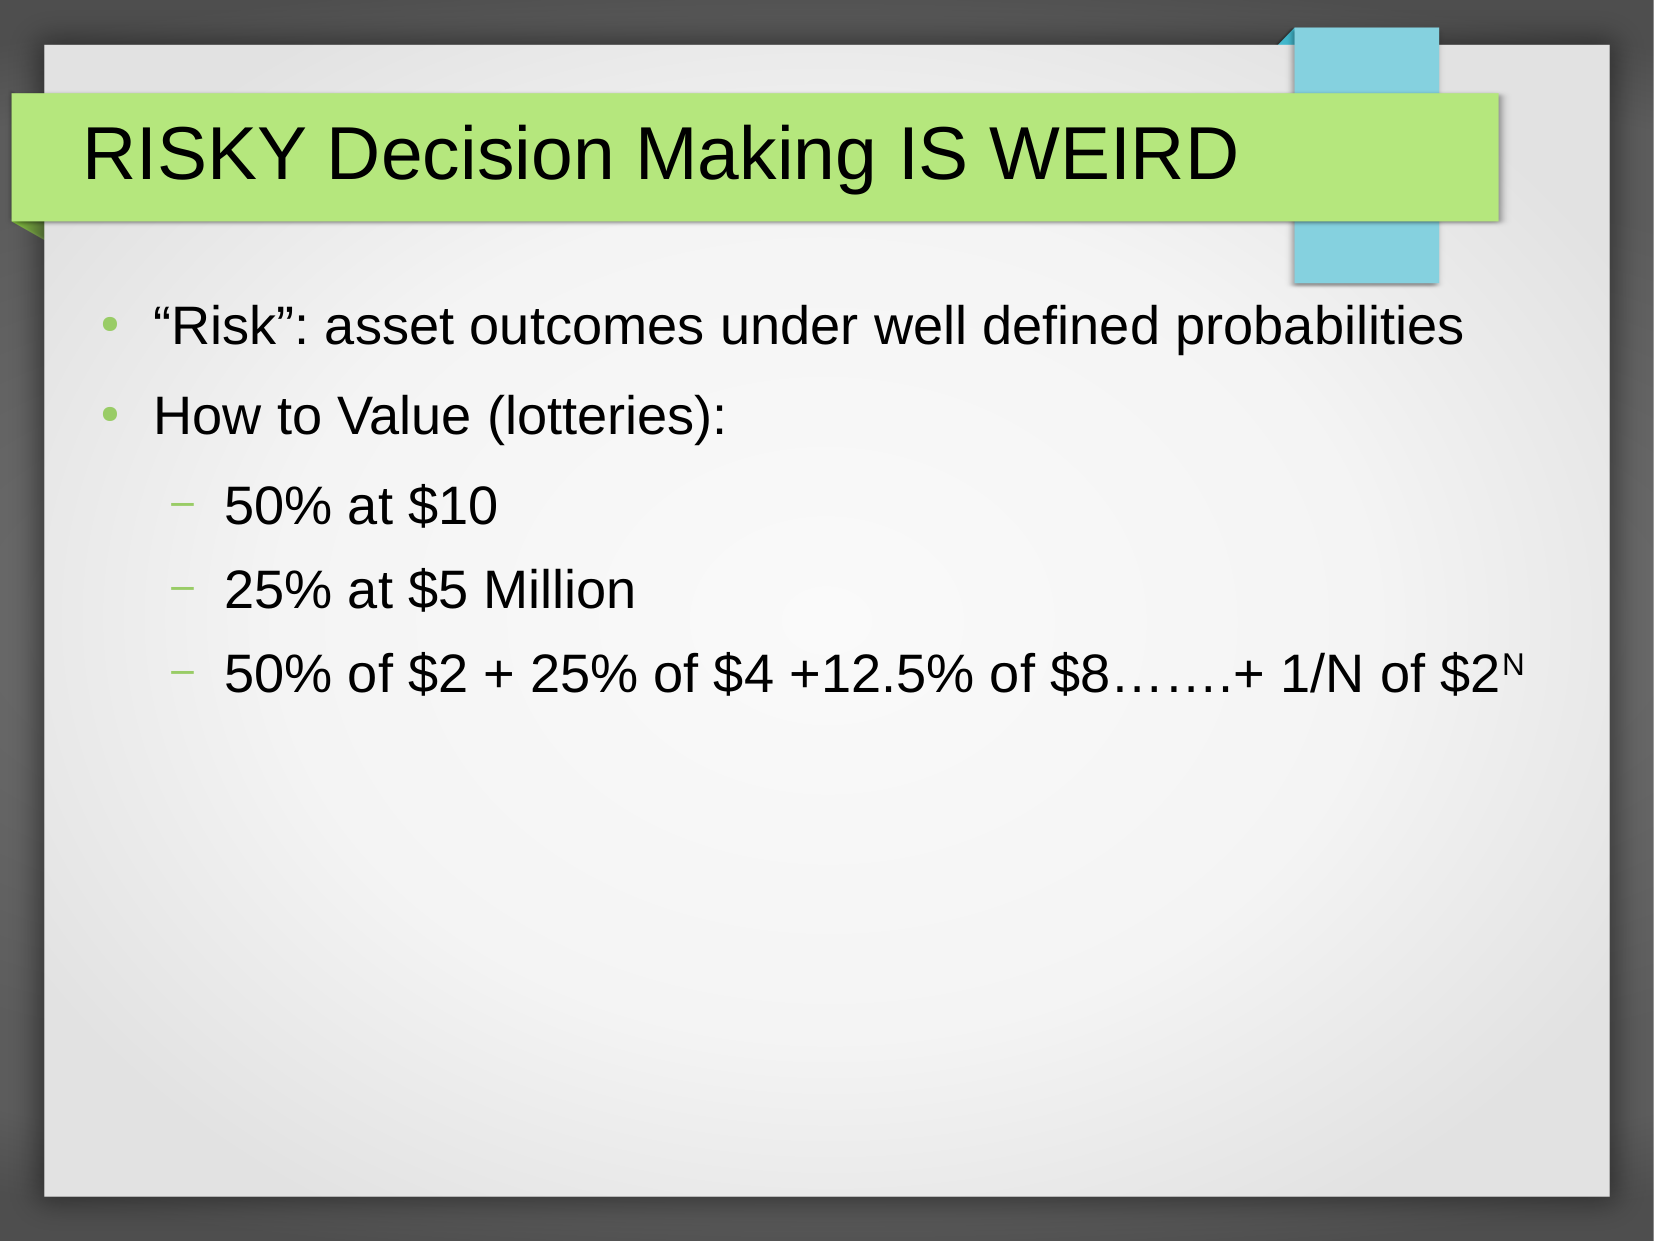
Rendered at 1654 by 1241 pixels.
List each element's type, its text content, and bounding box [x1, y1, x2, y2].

picture [0, 0, 1654, 1241]
title RISKY Decision Making IS WEIRD [82, 94, 1264, 213]
list “Risk”: asset outcomes under well defined probabilities How to Value (lotteries): 50% at $10 25% at $5 Million 50% of $2 + 25% of $4 +12.5% of $8…….+ 1/N of $2N [82, 295, 1571, 1015]
